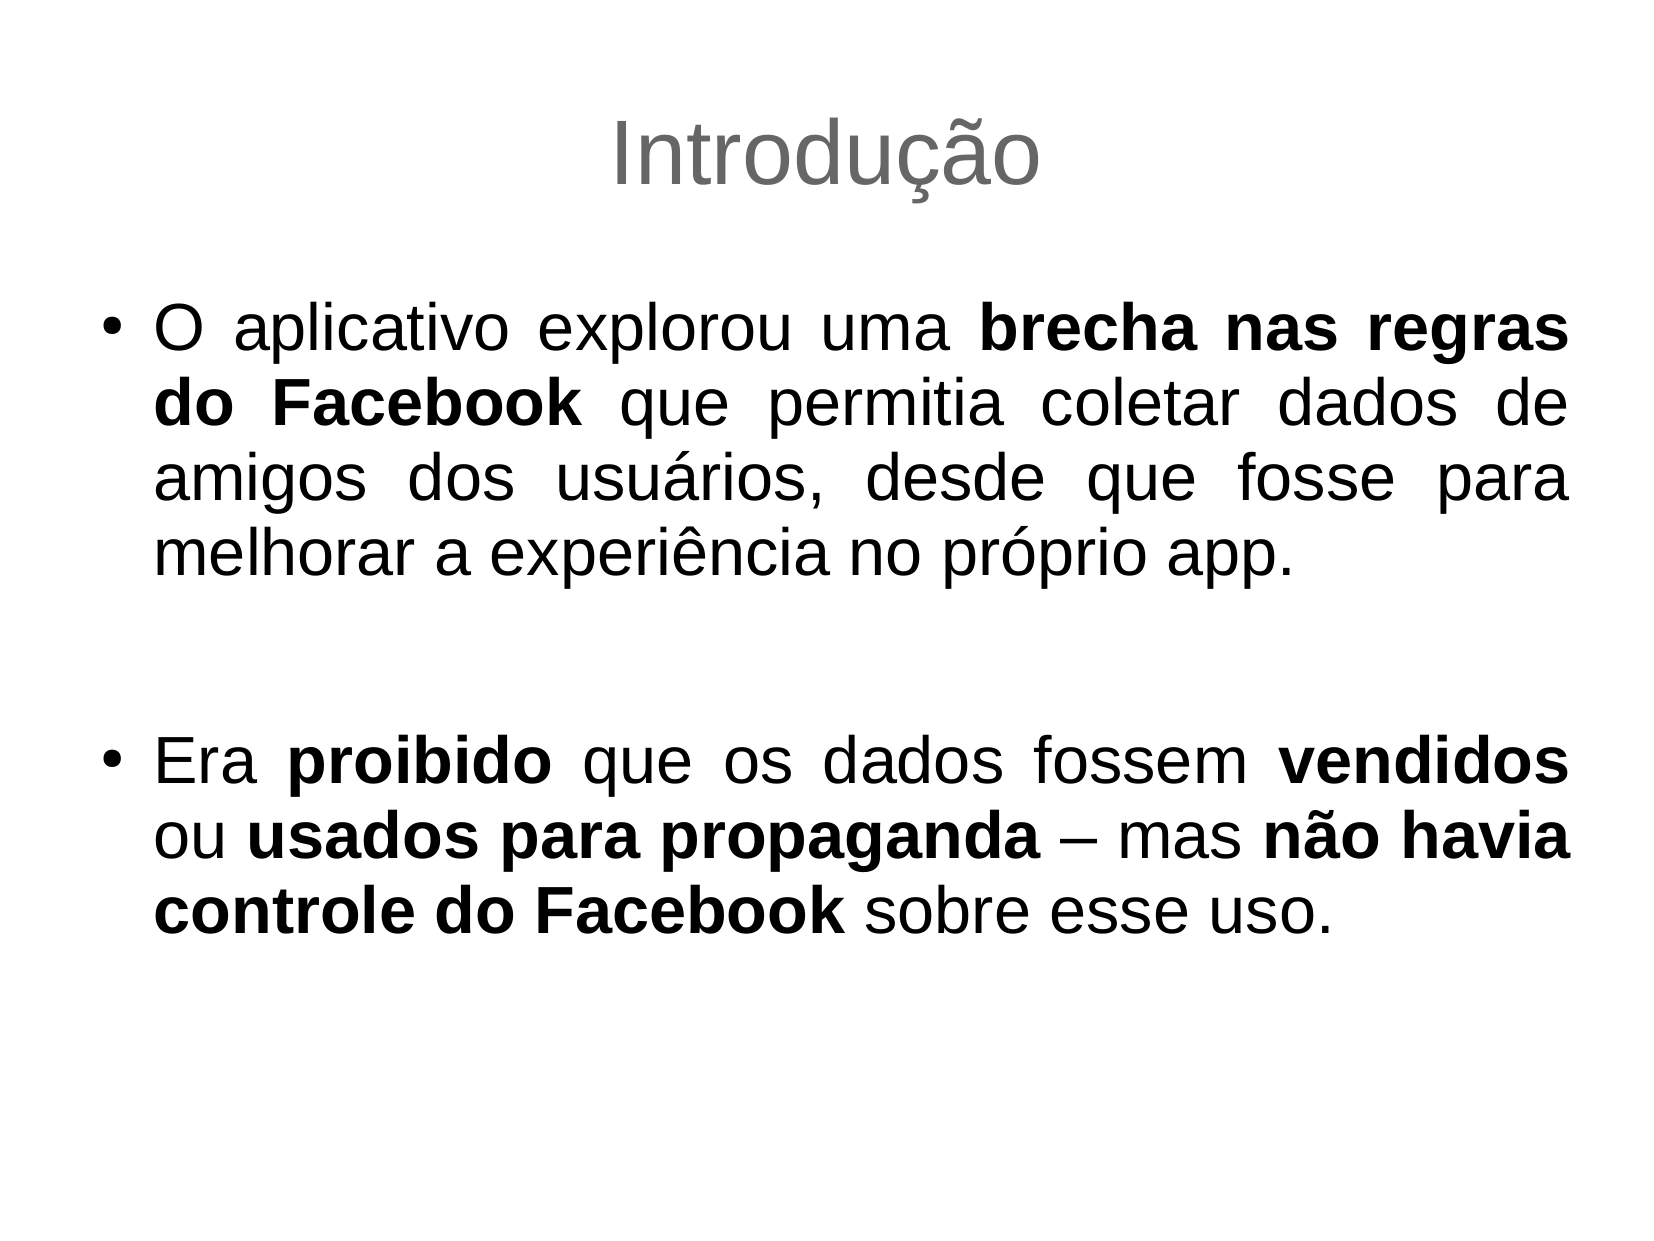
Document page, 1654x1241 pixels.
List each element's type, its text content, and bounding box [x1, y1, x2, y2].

list O aplicativo explorou uma brecha nas regras do Facebook que permitia coletar dados de amigos dos usuários, desde que fosse para melhorar a experiência no próprio app. Era proibido que os dados fossem vendidos ou usados para propaganda – mas não havia controle do Facebook sobre esse uso. [82, 290, 1571, 1052]
title Introdução [82, 49, 1571, 257]
